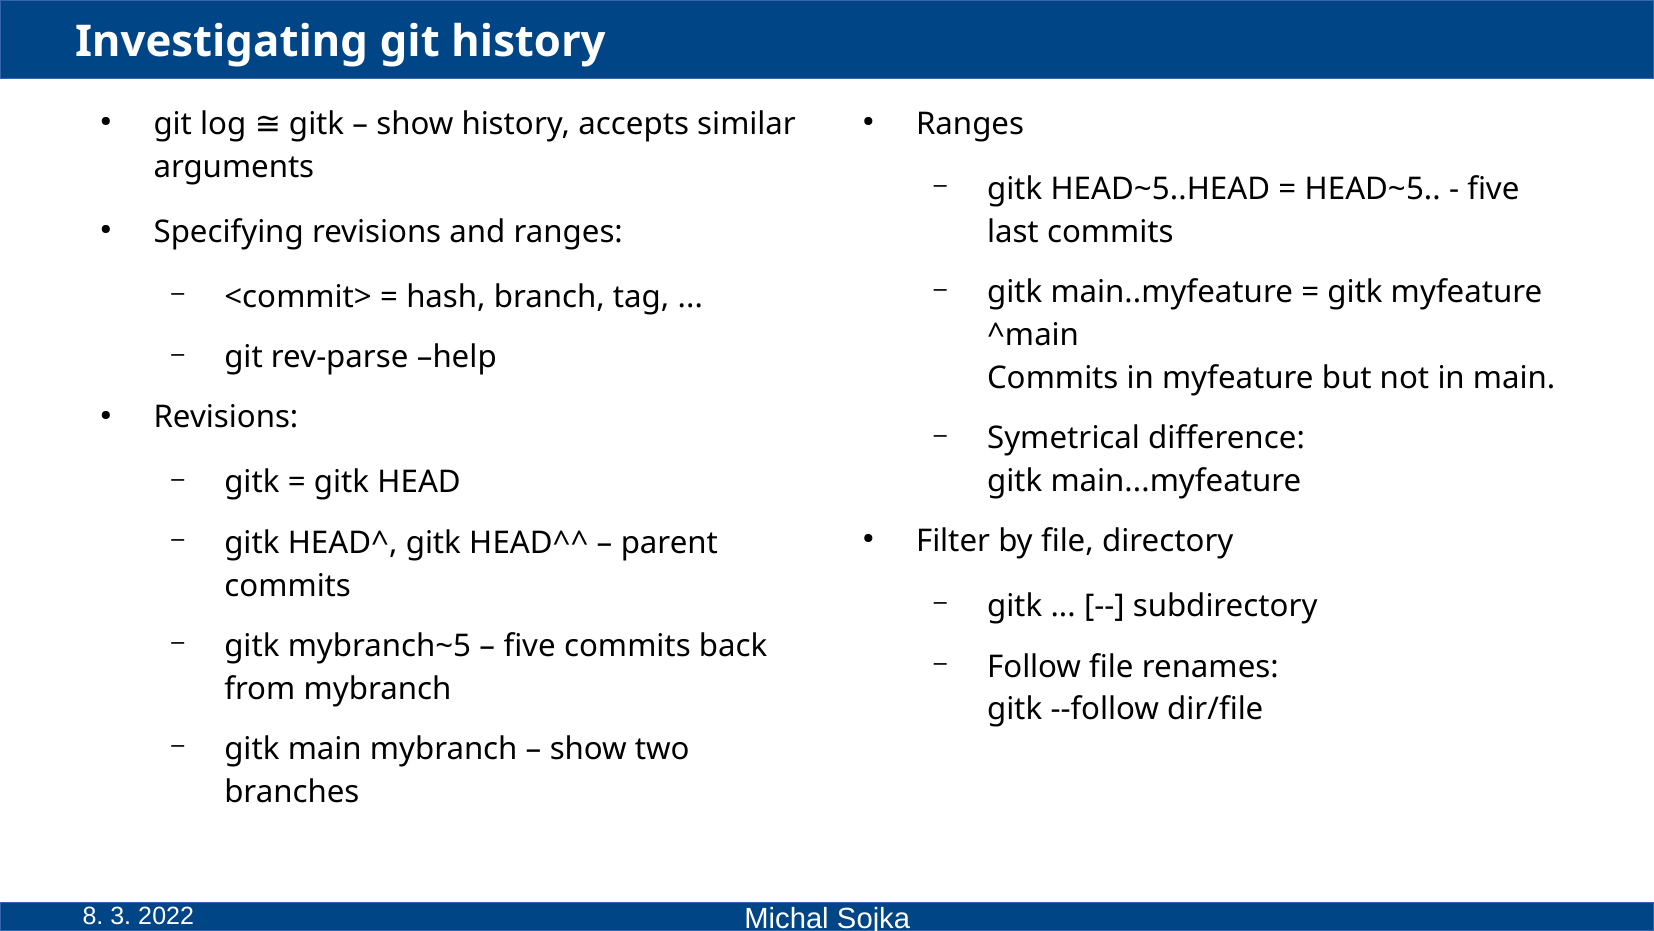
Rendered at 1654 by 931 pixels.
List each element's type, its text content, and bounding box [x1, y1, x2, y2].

list Ranges gitk HEAD~5..HEAD = HEAD~5.. - five last commits gitk main..myfeature = gitk myfeature ^main Commits in myfeature but not in main. Symetrical difference: gitk main...myfeature Filter by file, directory gitk ... [--] subdirectory Follow file renames: gitk --follow dir/file [845, 101, 1572, 878]
list git log ≅ gitk – show history, accepts similar arguments Specifying revisions and ranges: <commit> = hash, branch, tag, ... git rev-parse –help Revisions: gitk = gitk HEAD gitk HEAD^, gitk HEAD^^ – parent commits gitk mybranch~5 – five commits back from mybranch gitk main mybranch – show two branches [82, 101, 809, 878]
title Investigating git history [75, 0, 1654, 79]
